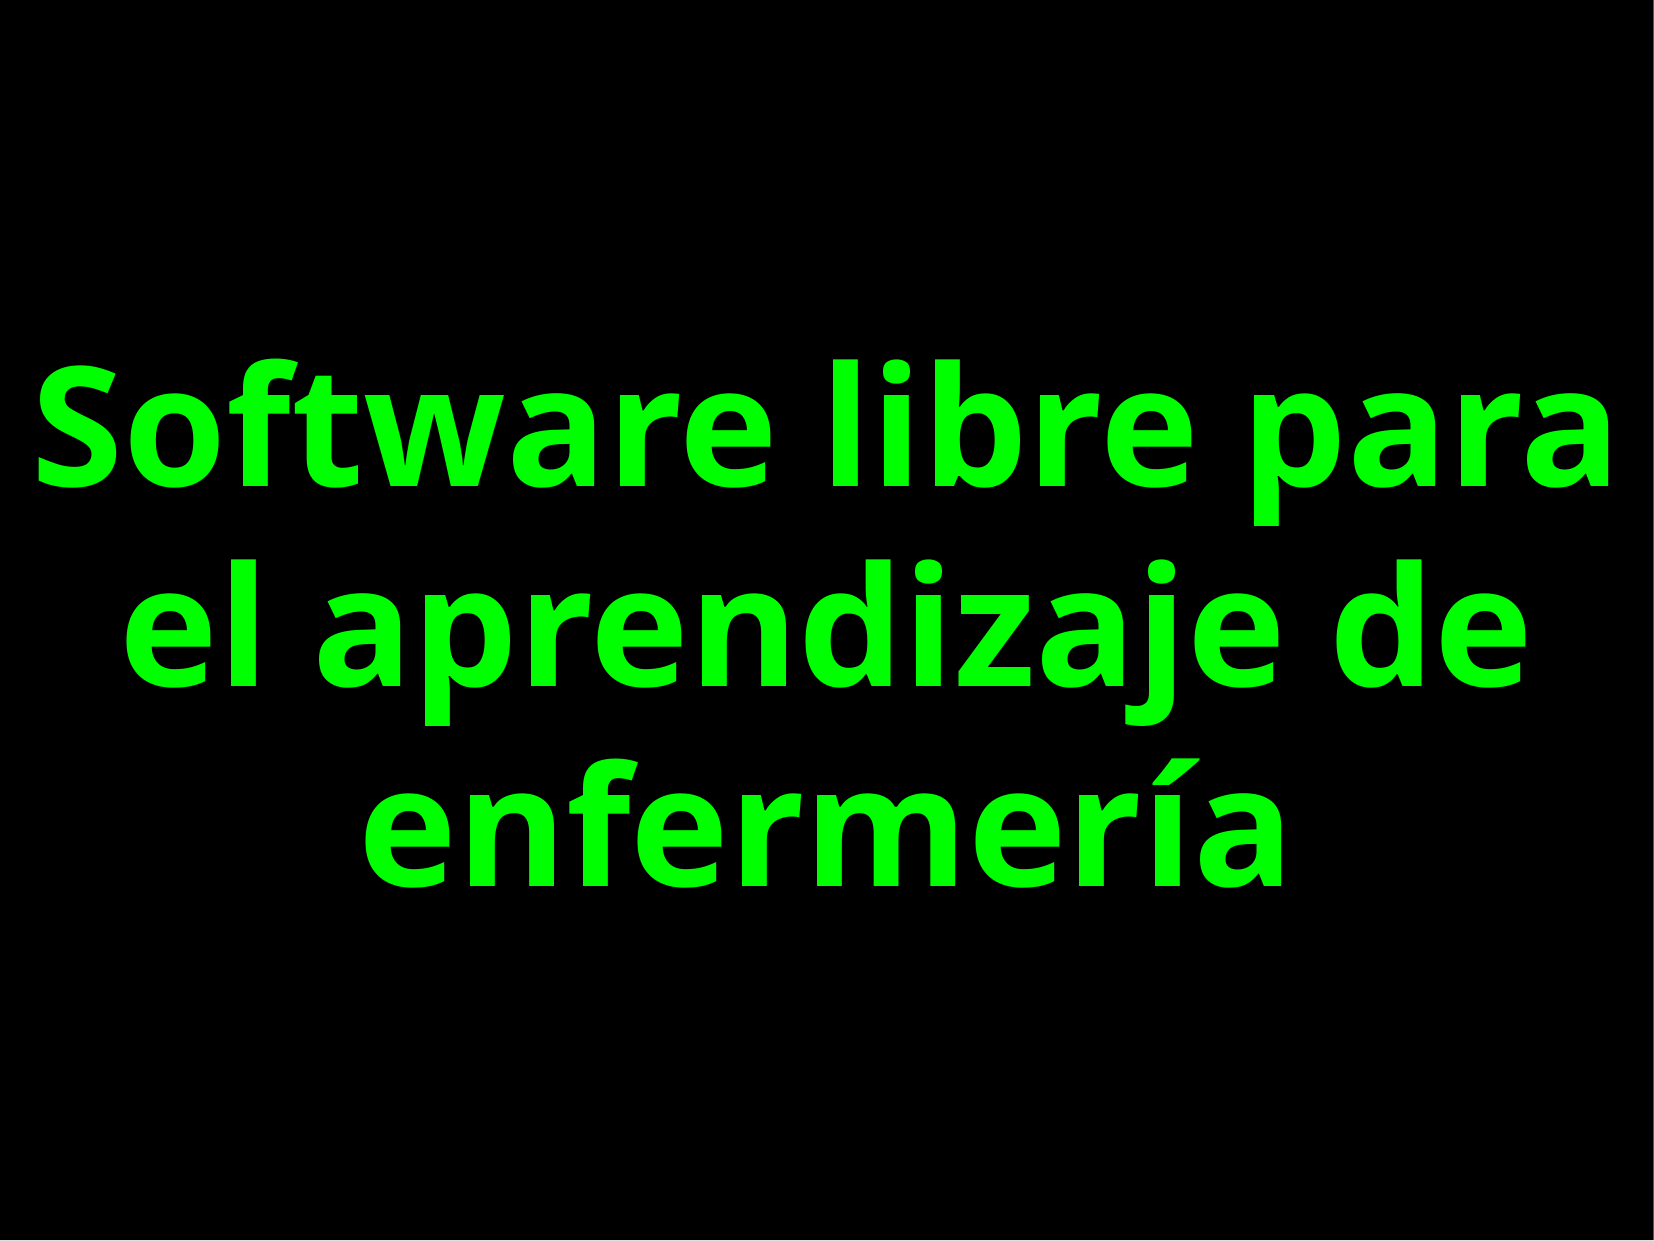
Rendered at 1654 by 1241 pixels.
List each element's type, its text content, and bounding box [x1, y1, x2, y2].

list Software libre para el aprendizaje de enfermería [0, 0, 1654, 1241]
